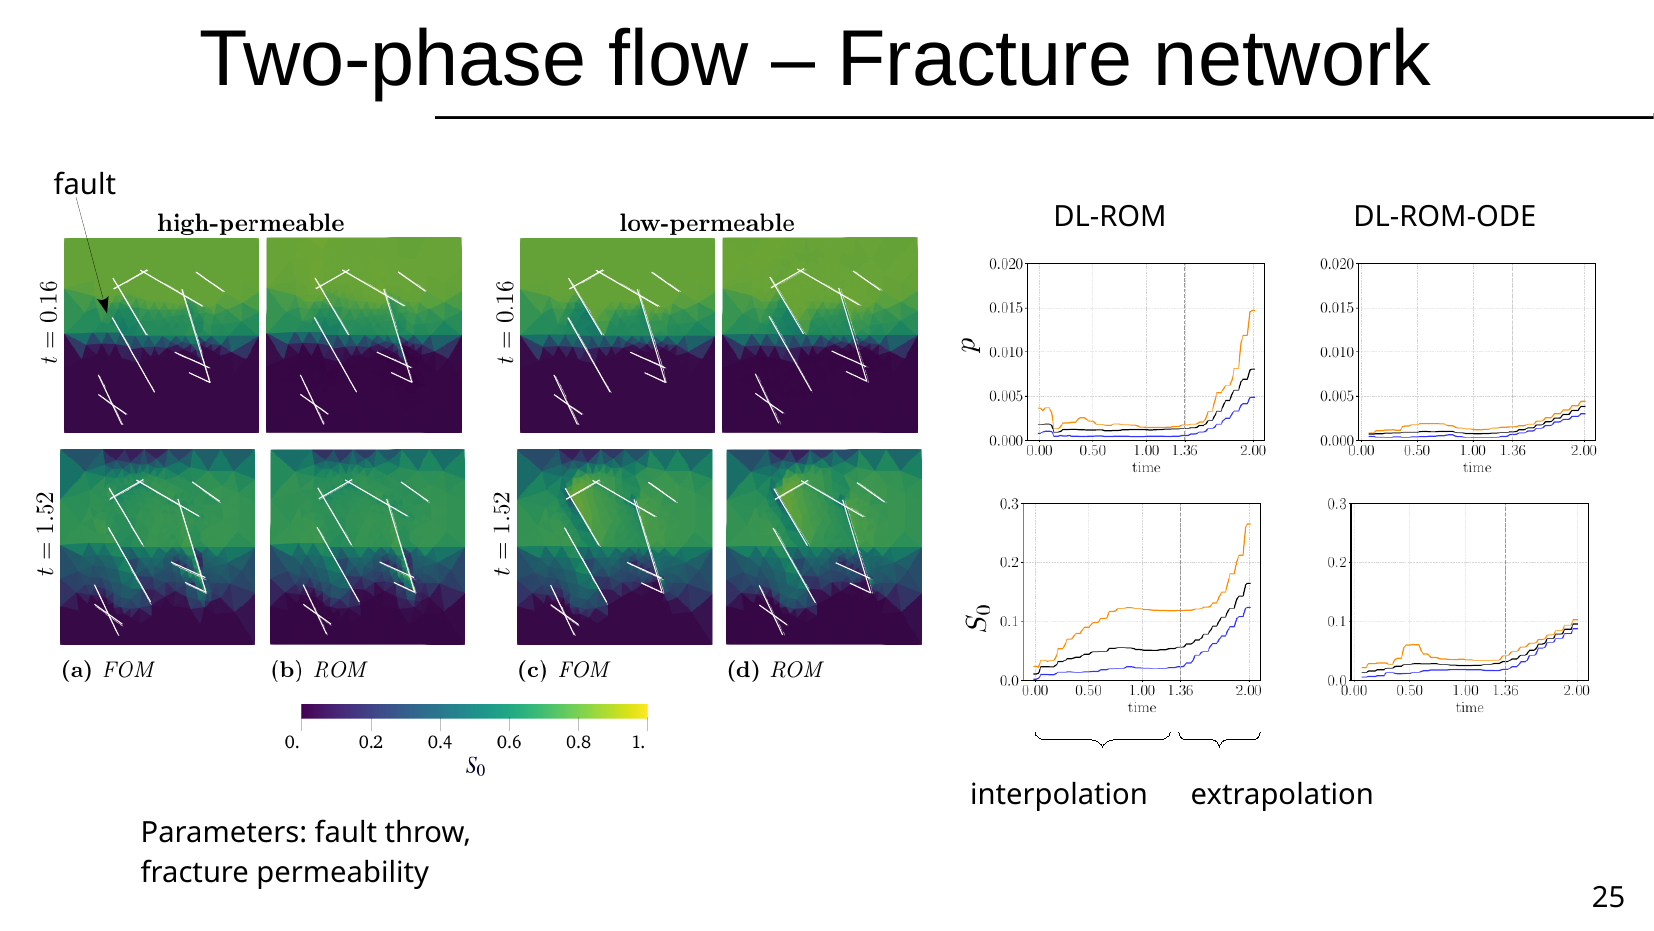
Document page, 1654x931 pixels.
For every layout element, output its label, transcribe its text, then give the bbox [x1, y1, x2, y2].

text_box Parameters: fault throw, fracture permeability [125, 804, 531, 896]
title Two-phase flow – Fracture network [0, 0, 1654, 117]
text_box fault [38, 155, 132, 209]
picture [955, 253, 1621, 721]
text_box interpolation [955, 766, 1150, 820]
text_box extrapolation [1175, 766, 1376, 820]
text_box DL-ROM DL-ROM-ODE [1038, 187, 1598, 252]
picture [33, 209, 931, 781]
